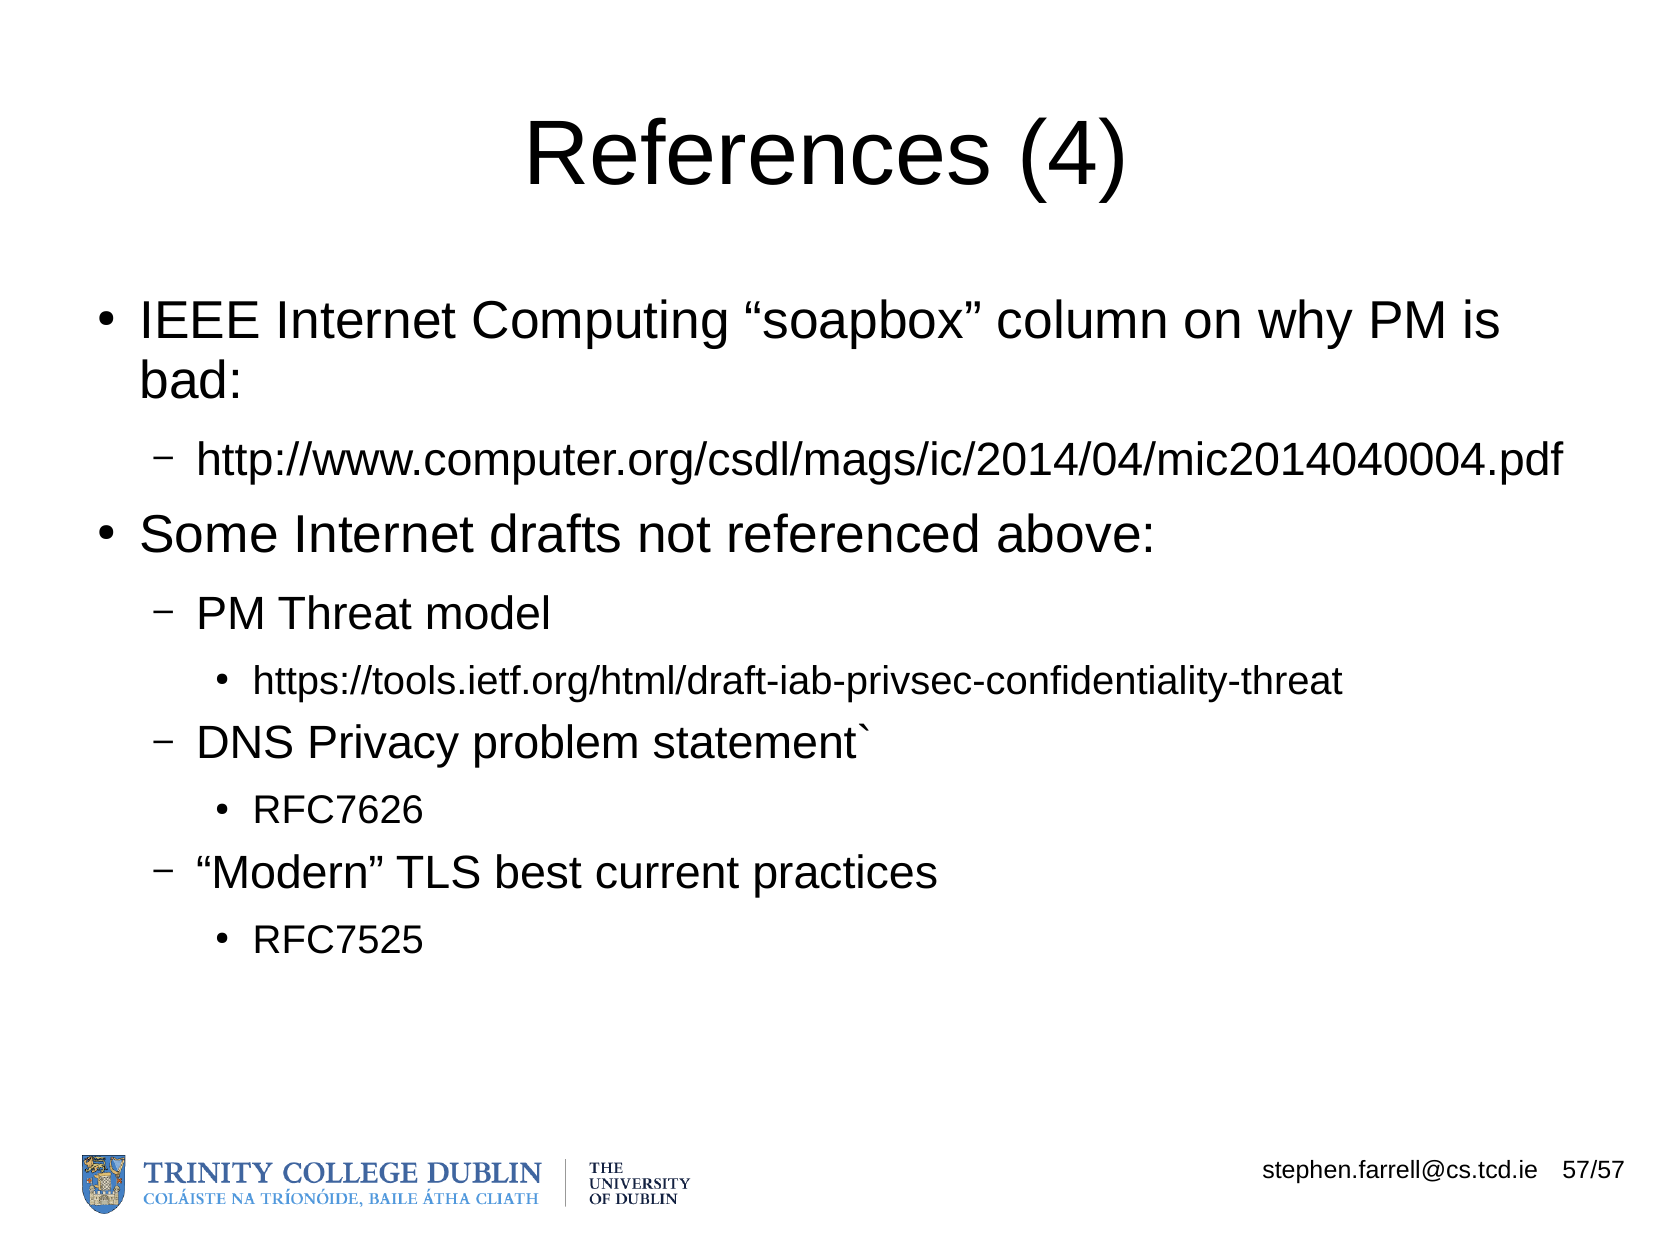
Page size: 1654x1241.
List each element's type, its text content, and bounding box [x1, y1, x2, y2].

title References (4) [82, 49, 1571, 257]
picture [82, 1155, 694, 1214]
list IEEE Internet Computing “soapbox” column on why PM is bad: http://www.computer.org/csdl/mags/ic/2014/04/mic2014040004.pdf Some Internet drafts not referenced above: PM Threat model https://tools.ietf.org/html/draft-iab-privsec-confidentiality-threat DNS Privacy problem statement` RFC7626 “Modern” TLS best current practices RFC7525 [82, 290, 1571, 1010]
